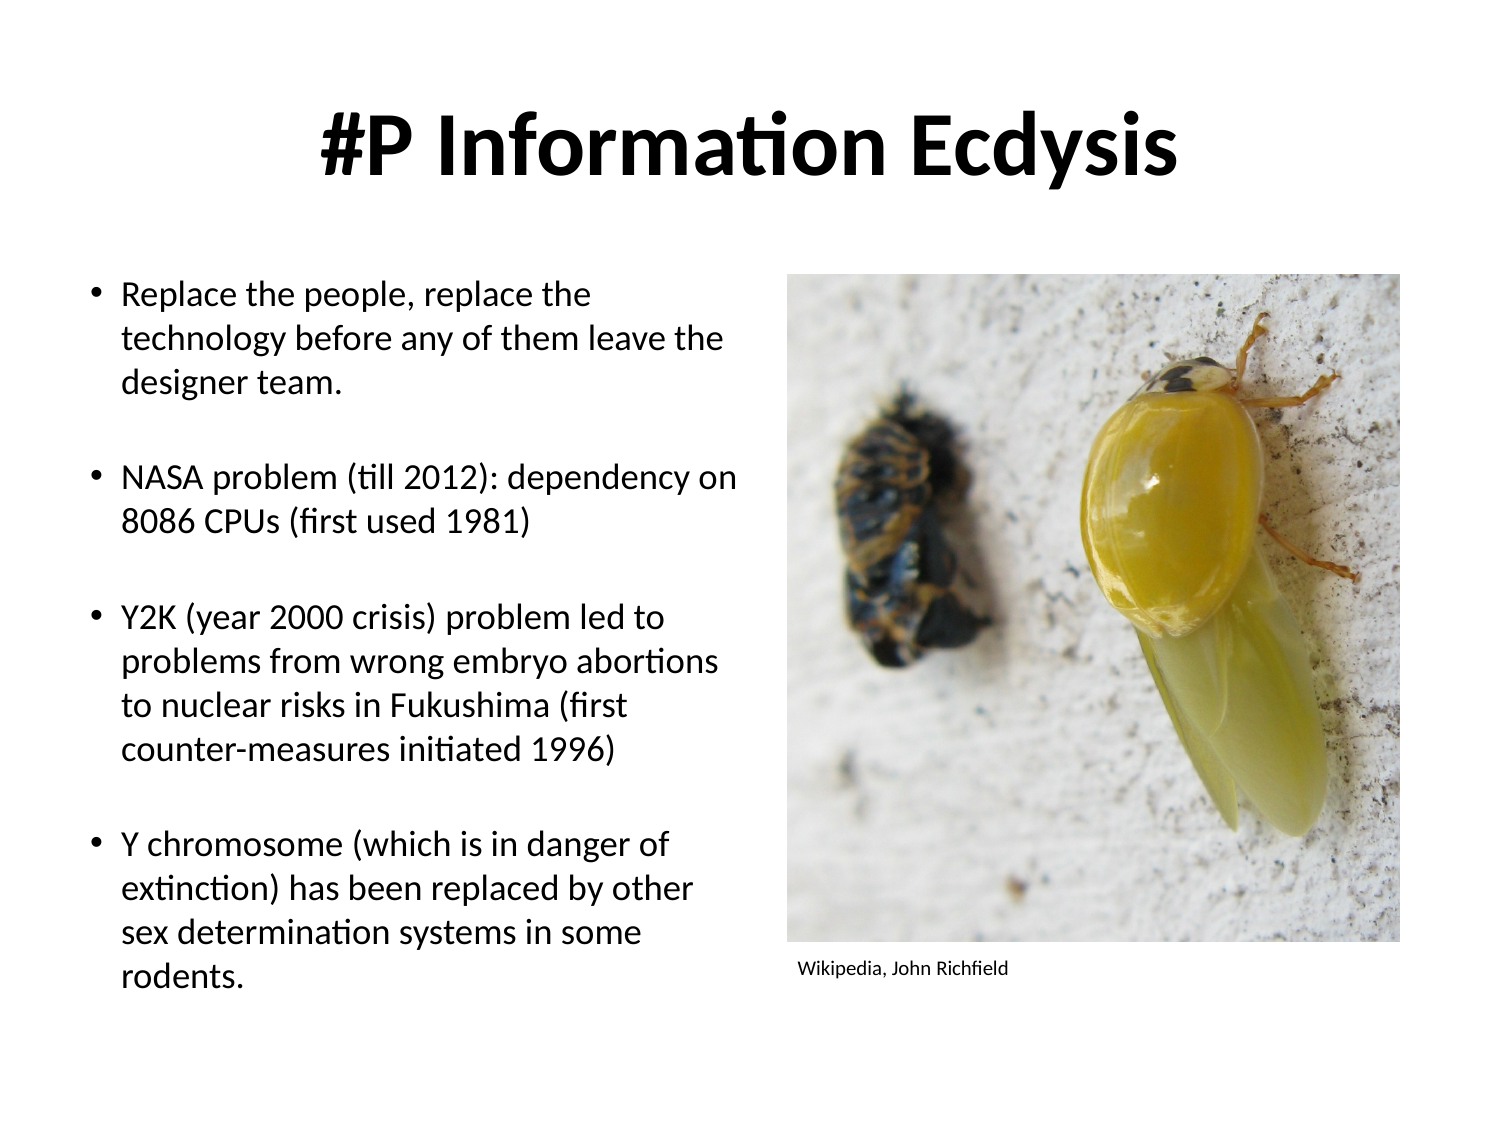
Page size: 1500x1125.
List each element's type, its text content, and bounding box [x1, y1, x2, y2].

picture [787, 274, 1400, 942]
list Replace the people, replace the technology before any of them leave the designer team. NASA problem (till 2012): dependency on 8086 CPUs (first used 1981) Y2K (year 2000 crisis) problem led to problems from wrong embryo abortions to nuclear risks in Fukushima (first counter-measures initiated 1996) Y chromosome (which is in danger of extinction) has been replaced by other sex determination systems in some rodents. [75, 262, 763, 1005]
title #P Information Ecdysis [75, 45, 1425, 233]
text_box Wikipedia, John Richfield [782, 947, 1024, 987]
